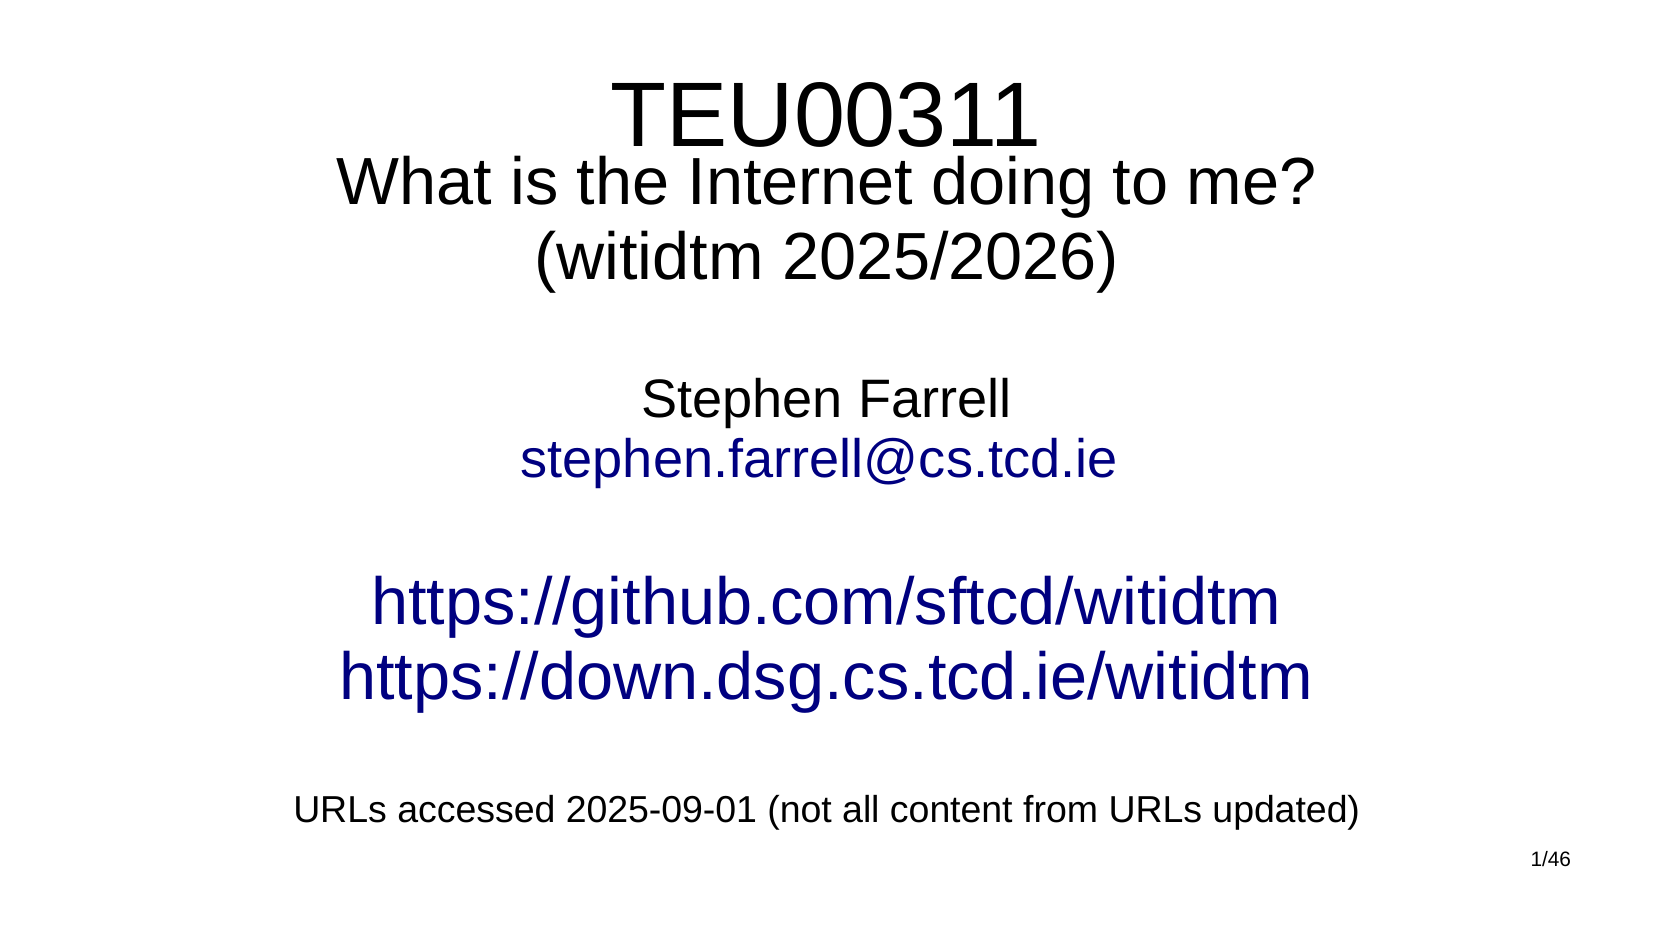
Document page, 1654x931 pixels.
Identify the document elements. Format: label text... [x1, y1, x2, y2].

subtitle What is the Internet doing to me? (witidtm 2025/2026) Stephen Farrell stephen.farrell@cs.tcd.ie https://github.com/sftcd/witidtm https://down.dsg.cs.tcd.ie/witidtm URLs accessed 2025-09-01 (not all content from URLs updated) [82, 144, 1571, 831]
title TEU00311 [82, 37, 1571, 144]
